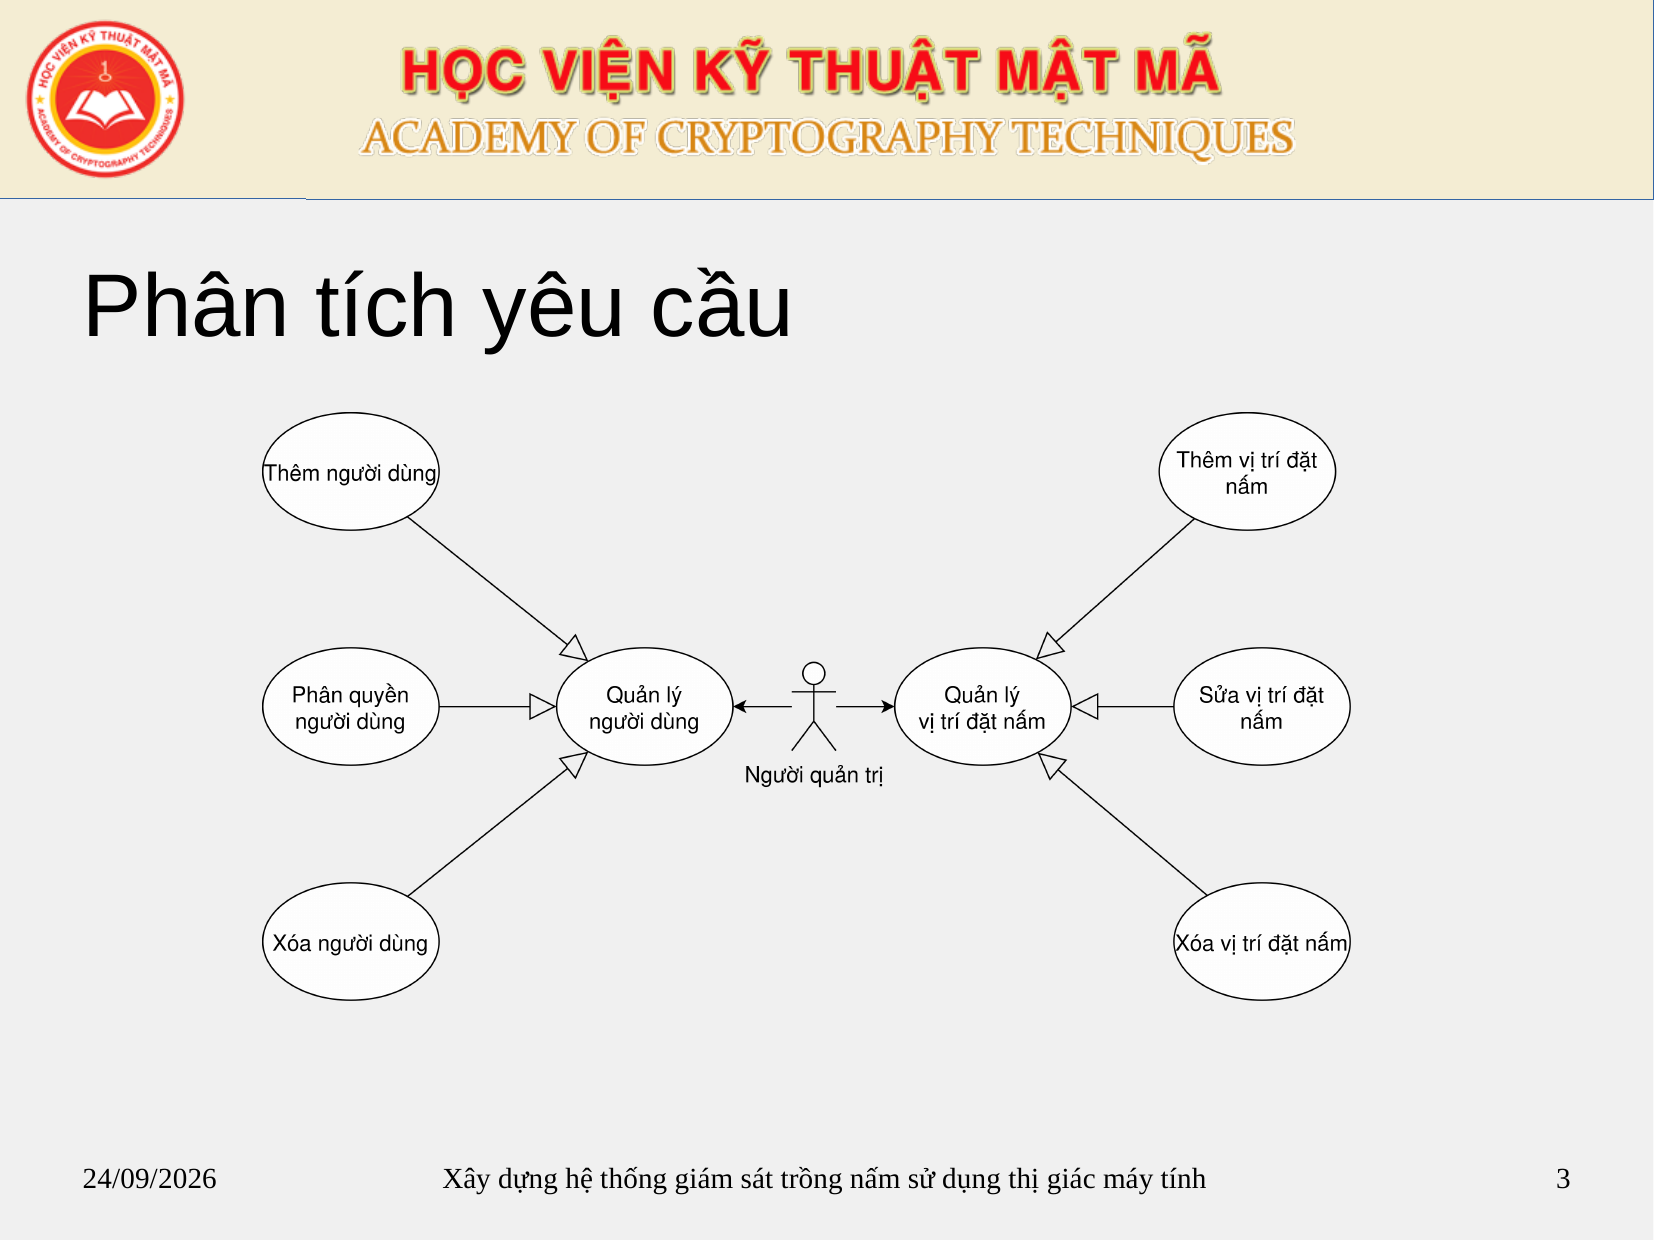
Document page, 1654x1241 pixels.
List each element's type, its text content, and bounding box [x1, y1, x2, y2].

picture [262, 412, 1351, 1001]
picture [358, 31, 1296, 165]
title Phân tích yêu cầu [82, 236, 1576, 375]
picture [17, 11, 194, 188]
